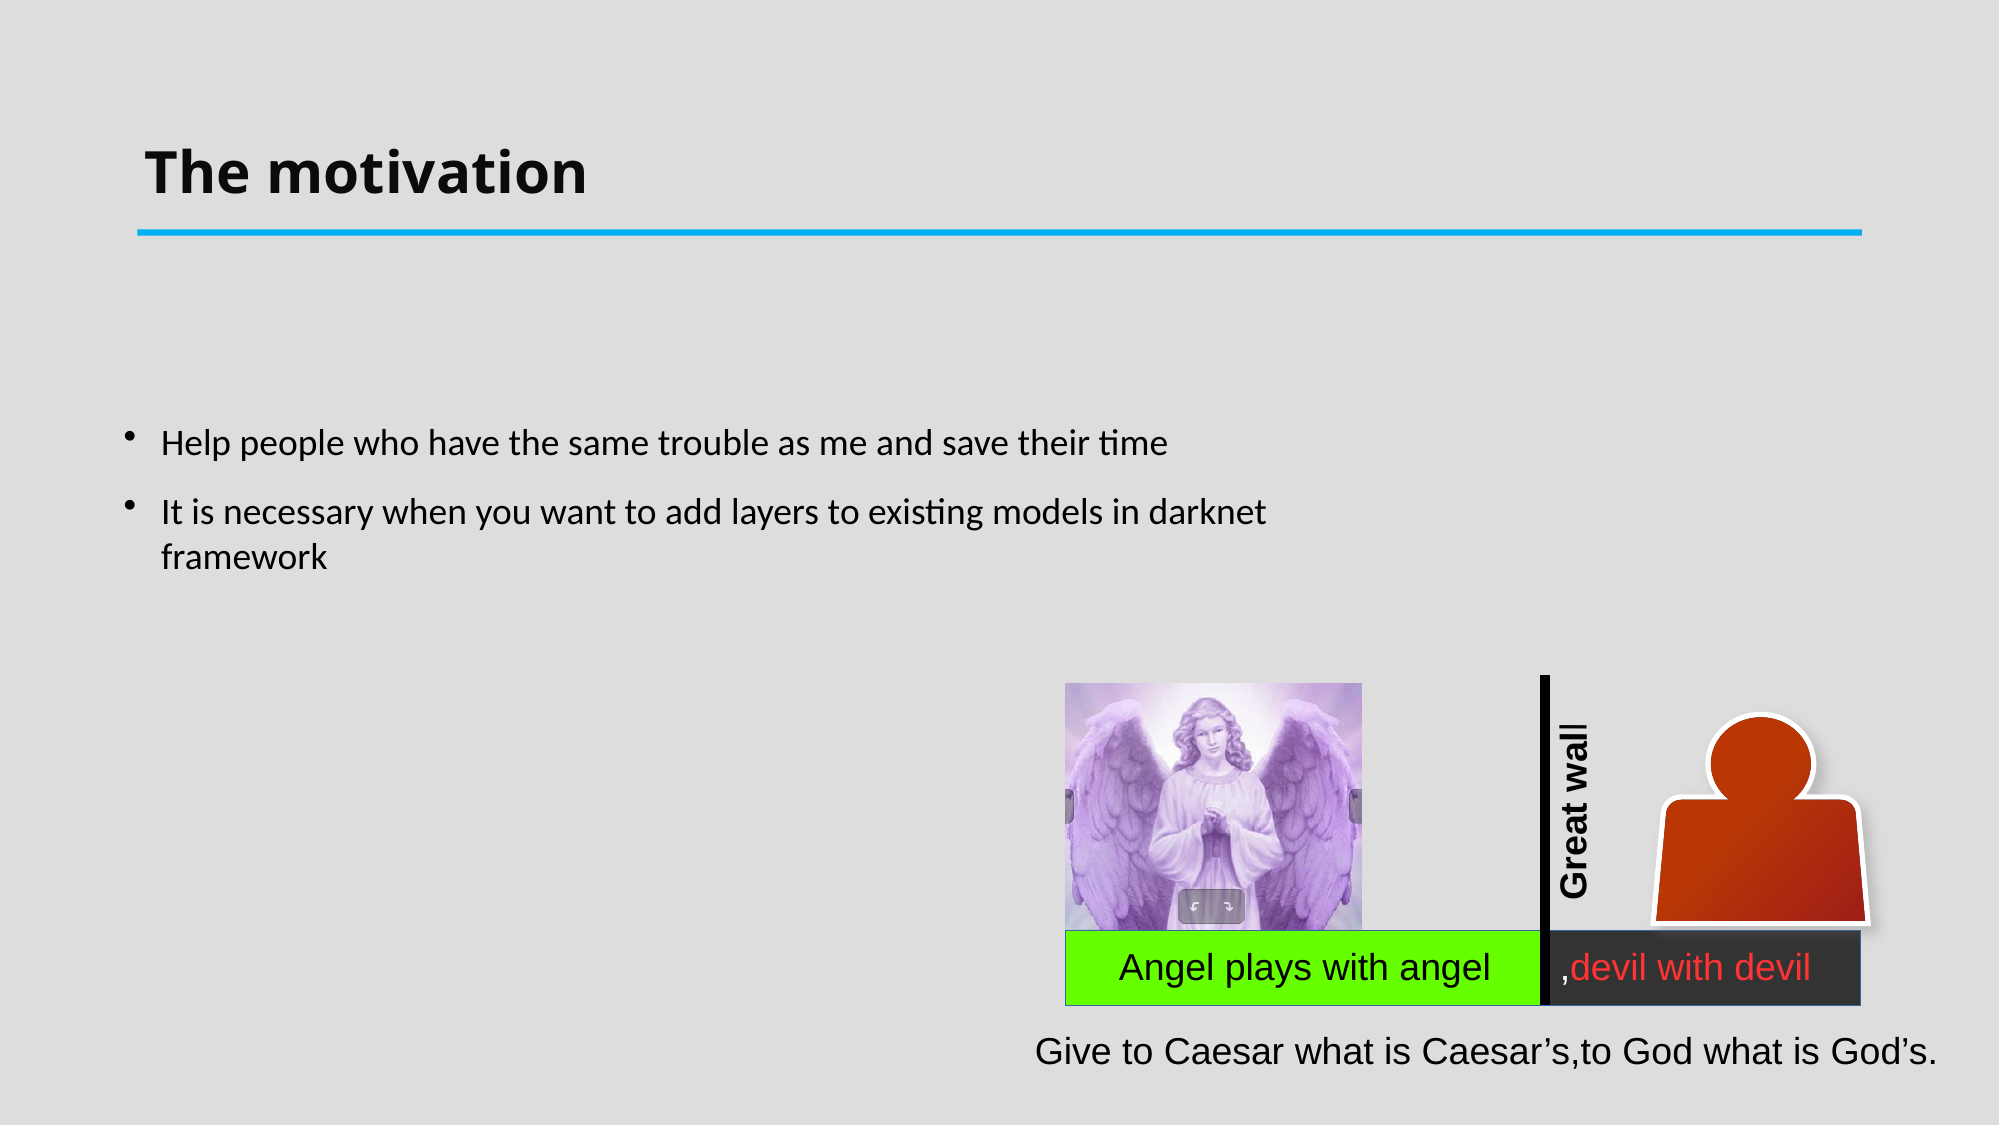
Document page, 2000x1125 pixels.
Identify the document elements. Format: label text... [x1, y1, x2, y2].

text_box Help people who have the same trouble as me and save their time It is necessary when you want to add layers to existing models in darknet framework [115, 410, 1411, 585]
text_box Angel plays with angel [1065, 930, 1540, 1006]
title The motivation [137, 108, 1862, 229]
text_box Give to Caesar what is Caesar’s,to God what is God’s. [1020, 1023, 2000, 1081]
text_box Great wall [1545, 644, 1603, 916]
picture [1632, 690, 1906, 965]
text_box ,devil with devil [1545, 930, 1861, 1006]
picture [1065, 683, 1362, 931]
